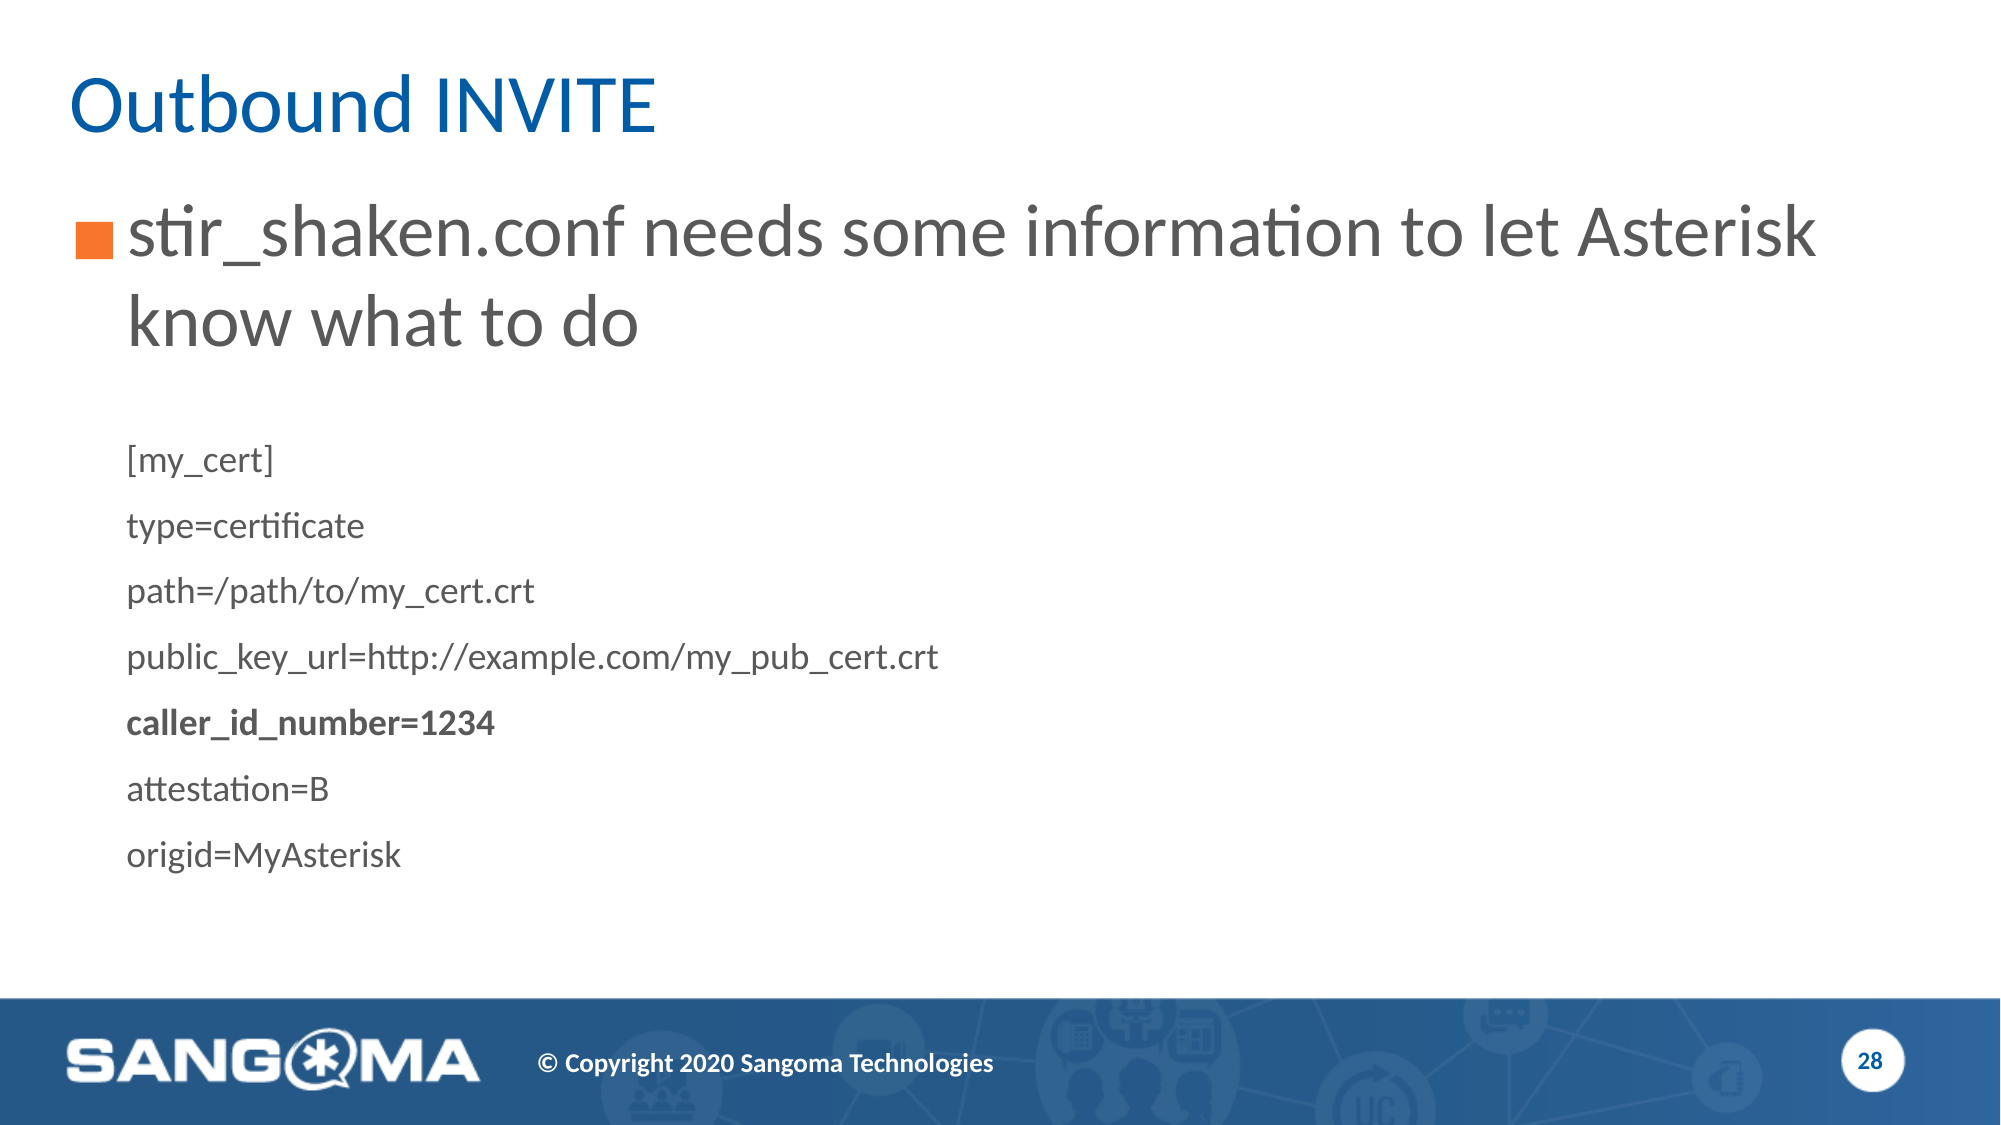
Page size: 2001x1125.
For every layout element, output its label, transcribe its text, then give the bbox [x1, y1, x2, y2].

list stir_shaken.conf needs some information to let Asterisk know what to do [54, 174, 1945, 999]
list [my_cert] type=certificate path=/path/to/my_cert.crt public_key_url=http://example.com/my_pub_cert.crt caller_id_number=1234 attestation=B origid=MyAsterisk [111, 427, 1945, 941]
title Outbound INVITE [54, 48, 1945, 164]
picture [0, 0, 2001, 1125]
